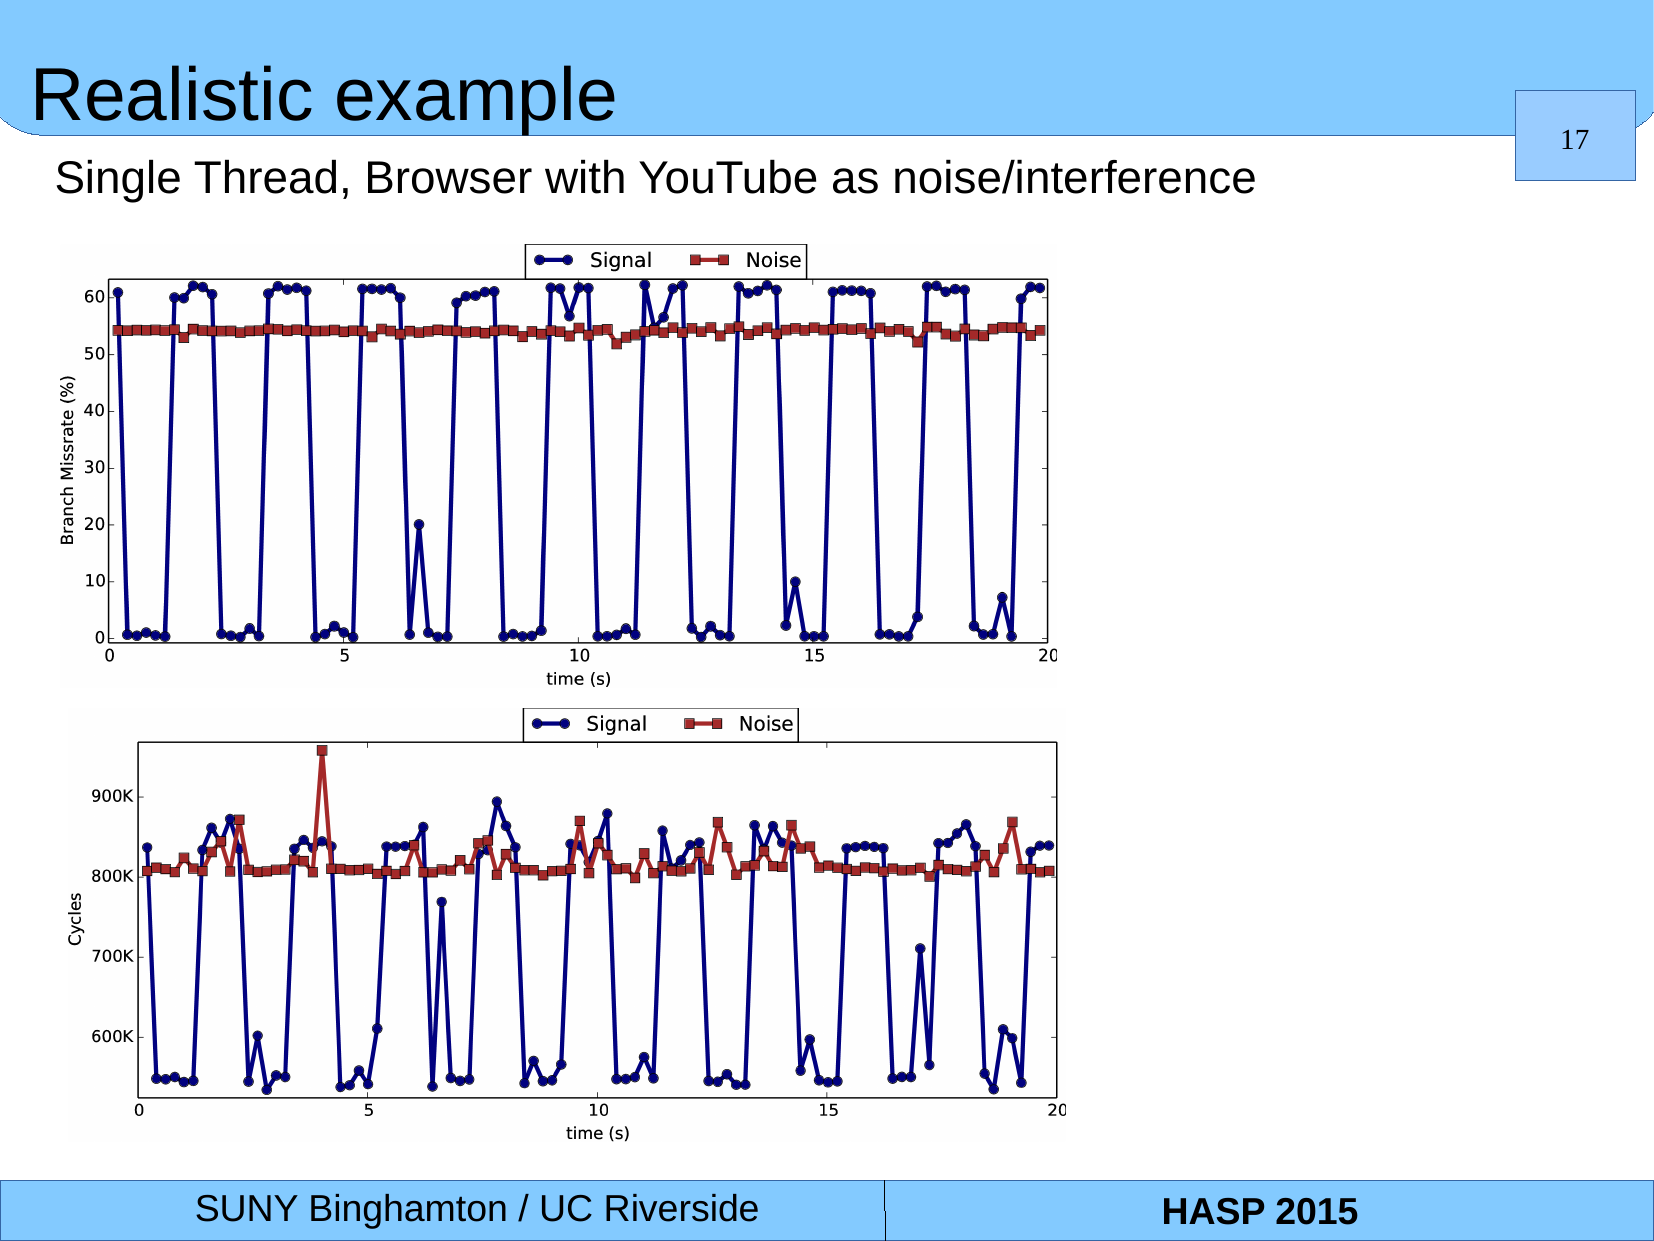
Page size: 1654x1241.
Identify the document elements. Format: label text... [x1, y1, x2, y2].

picture [60, 244, 1057, 688]
title Realistic example [30, 45, 1636, 131]
picture [68, 708, 1066, 1142]
text_box [1515, 131, 1636, 166]
text_box Single Thread, Browser with YouTube as noise/interference [39, 144, 1321, 211]
